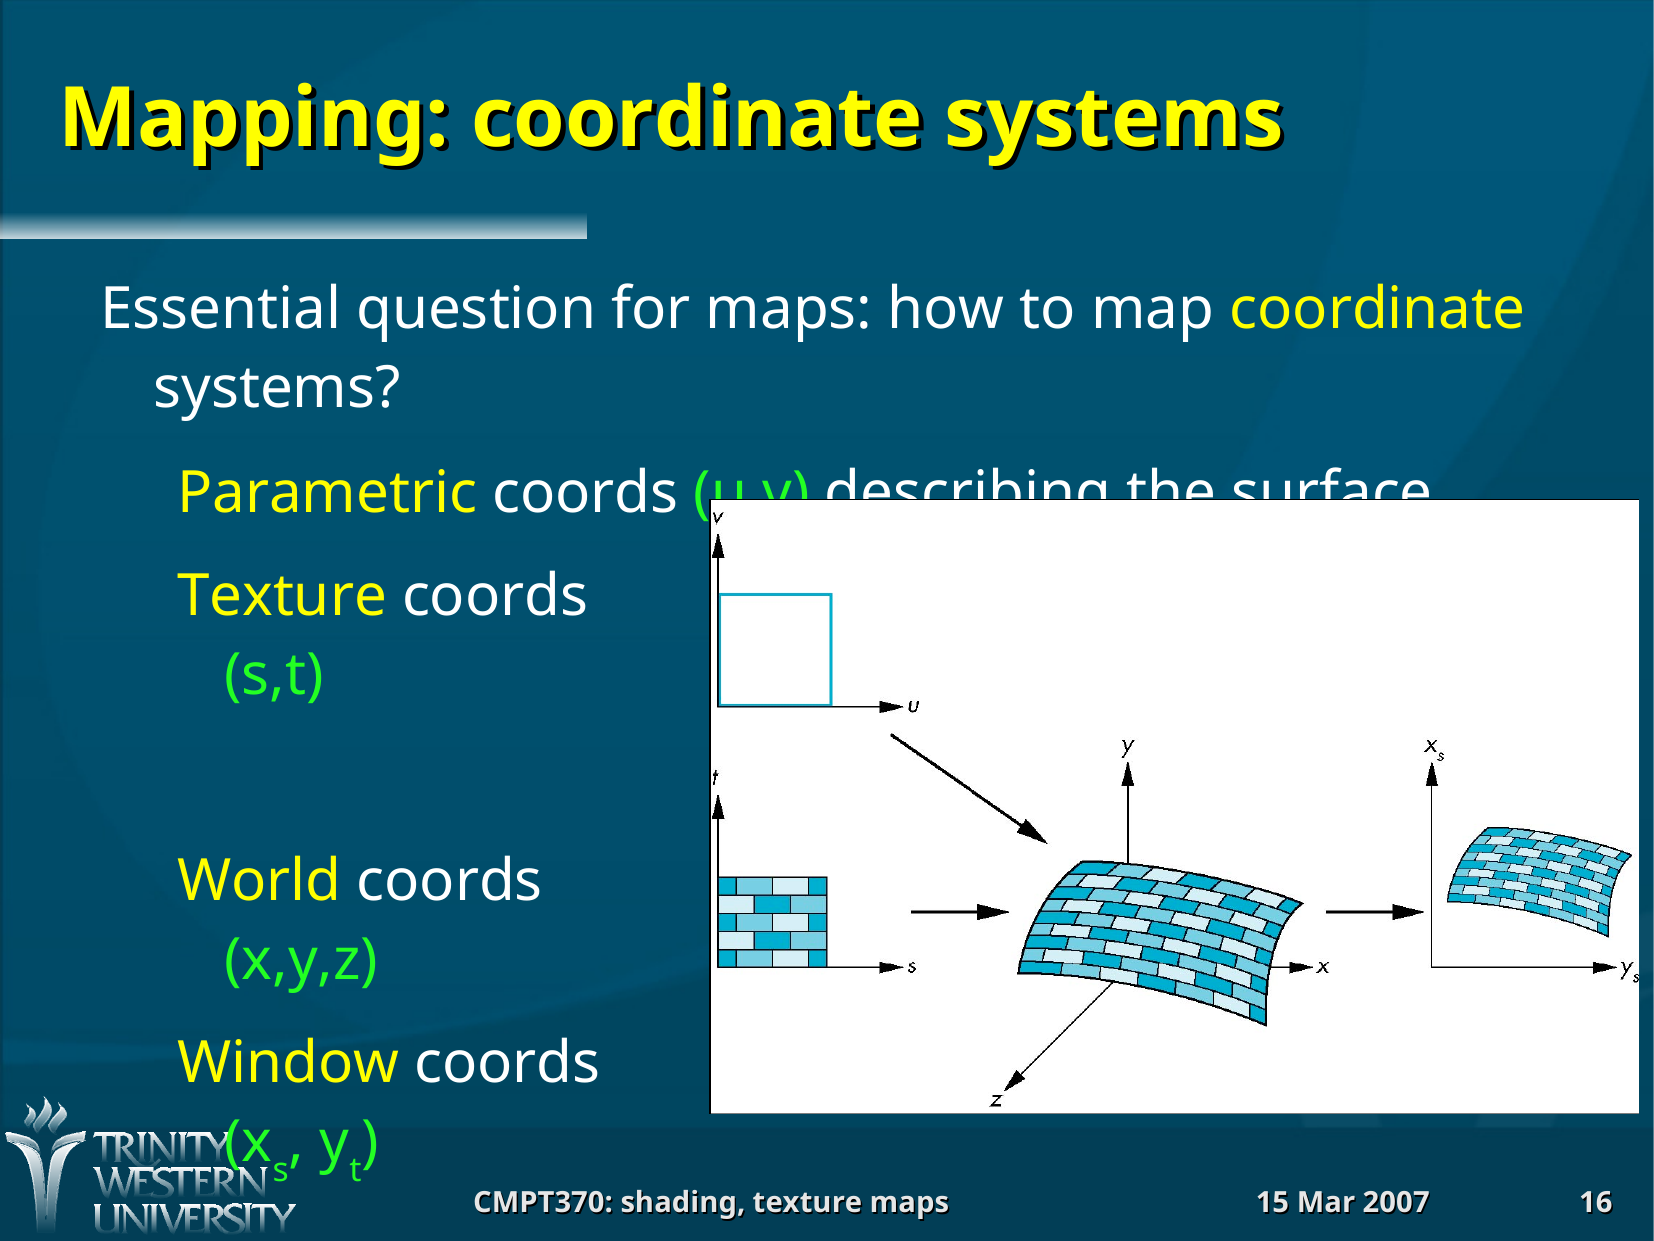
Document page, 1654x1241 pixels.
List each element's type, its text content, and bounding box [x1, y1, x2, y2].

picture [0, 214, 586, 232]
title Mapping: coordinate systems [59, 27, 1548, 201]
picture [710, 499, 1654, 1126]
picture [38, 1227, 54, 1232]
picture [0, 233, 586, 238]
list Essential question for maps: how to map coordinate systems? Parametric coords (u,v) describing the surface Texture coords (s,t) World coords (x,y,z) Window coords (xs, yt) [82, 266, 1571, 1094]
